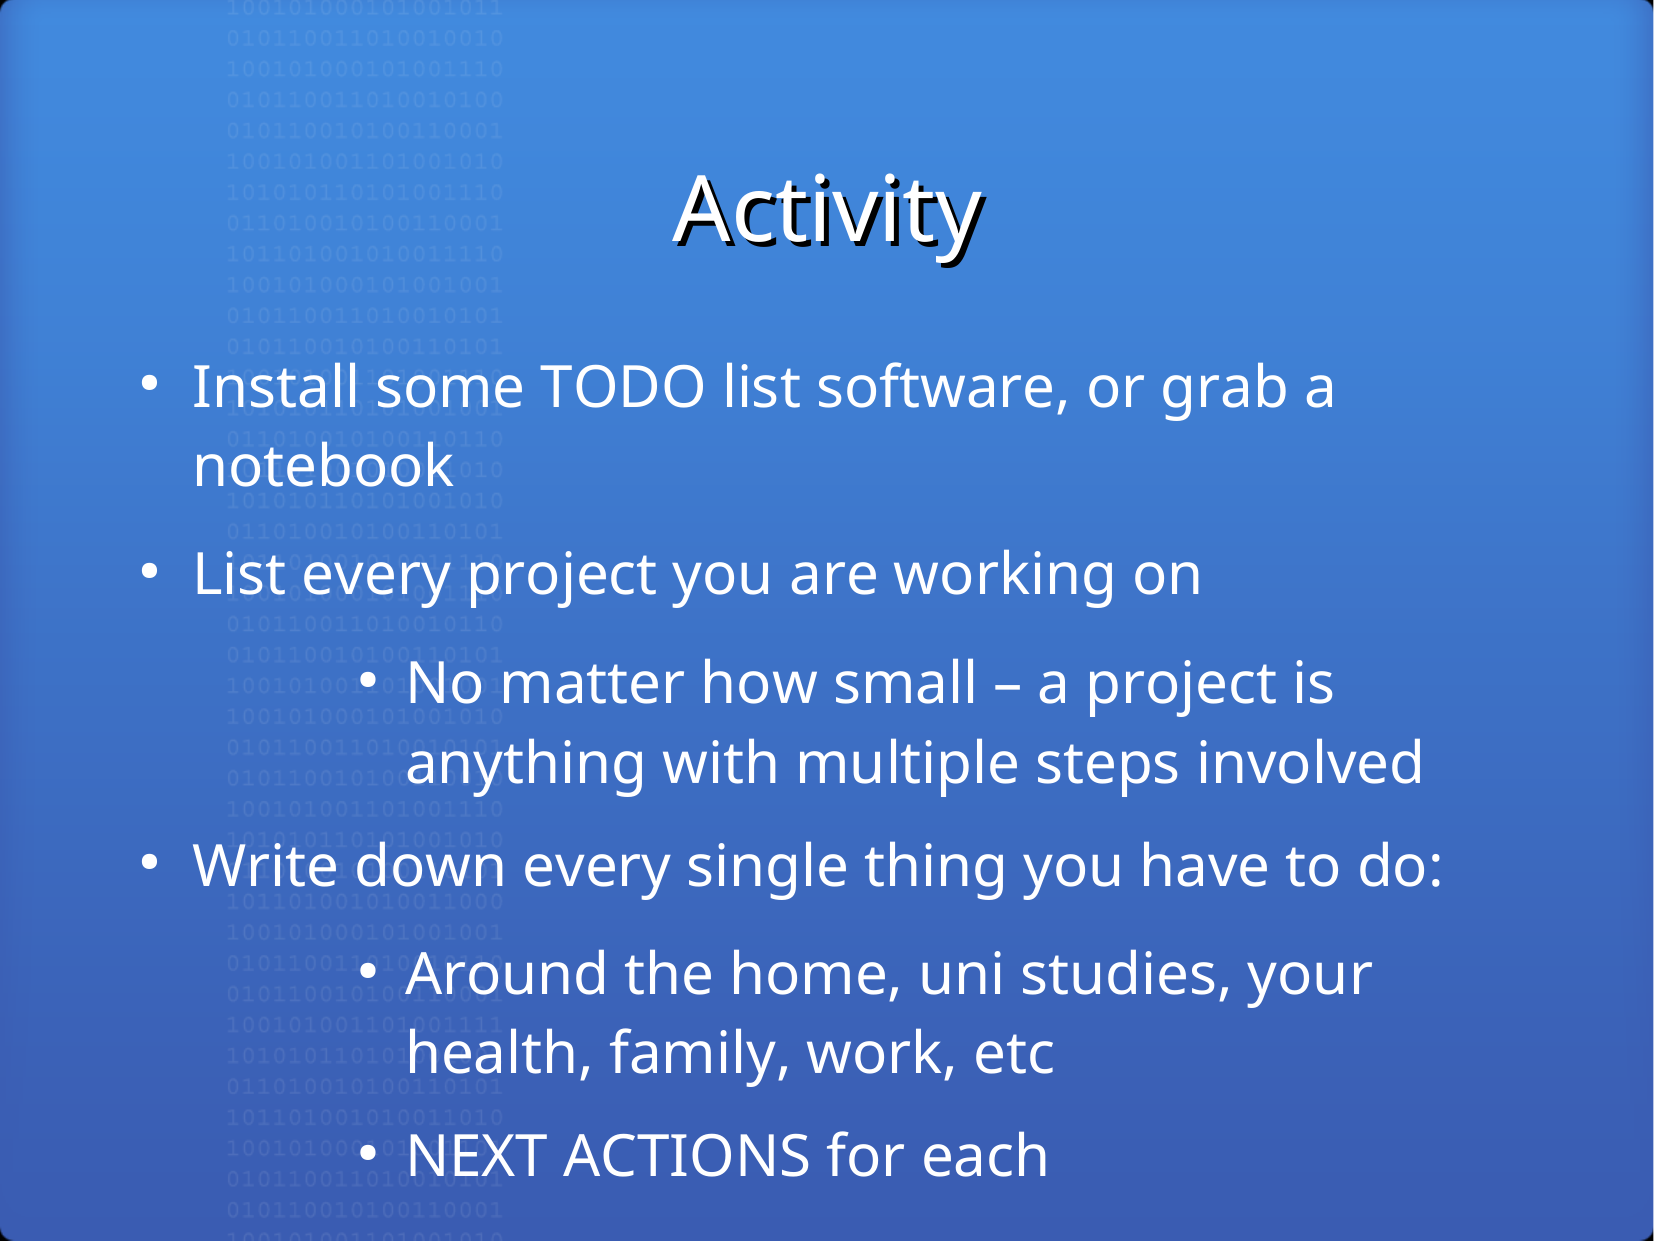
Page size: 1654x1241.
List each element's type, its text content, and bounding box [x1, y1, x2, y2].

title Activity [121, 102, 1534, 310]
picture [0, 0, 1654, 1241]
list Install some TODO list software, or grab a notebook List every project you are working on No matter how small – a project is anything with multiple steps involved Write down every single thing you have to do: Around the home, uni studies, your health, family, work, etc NEXT ACTIONS for each [121, 344, 1534, 1127]
